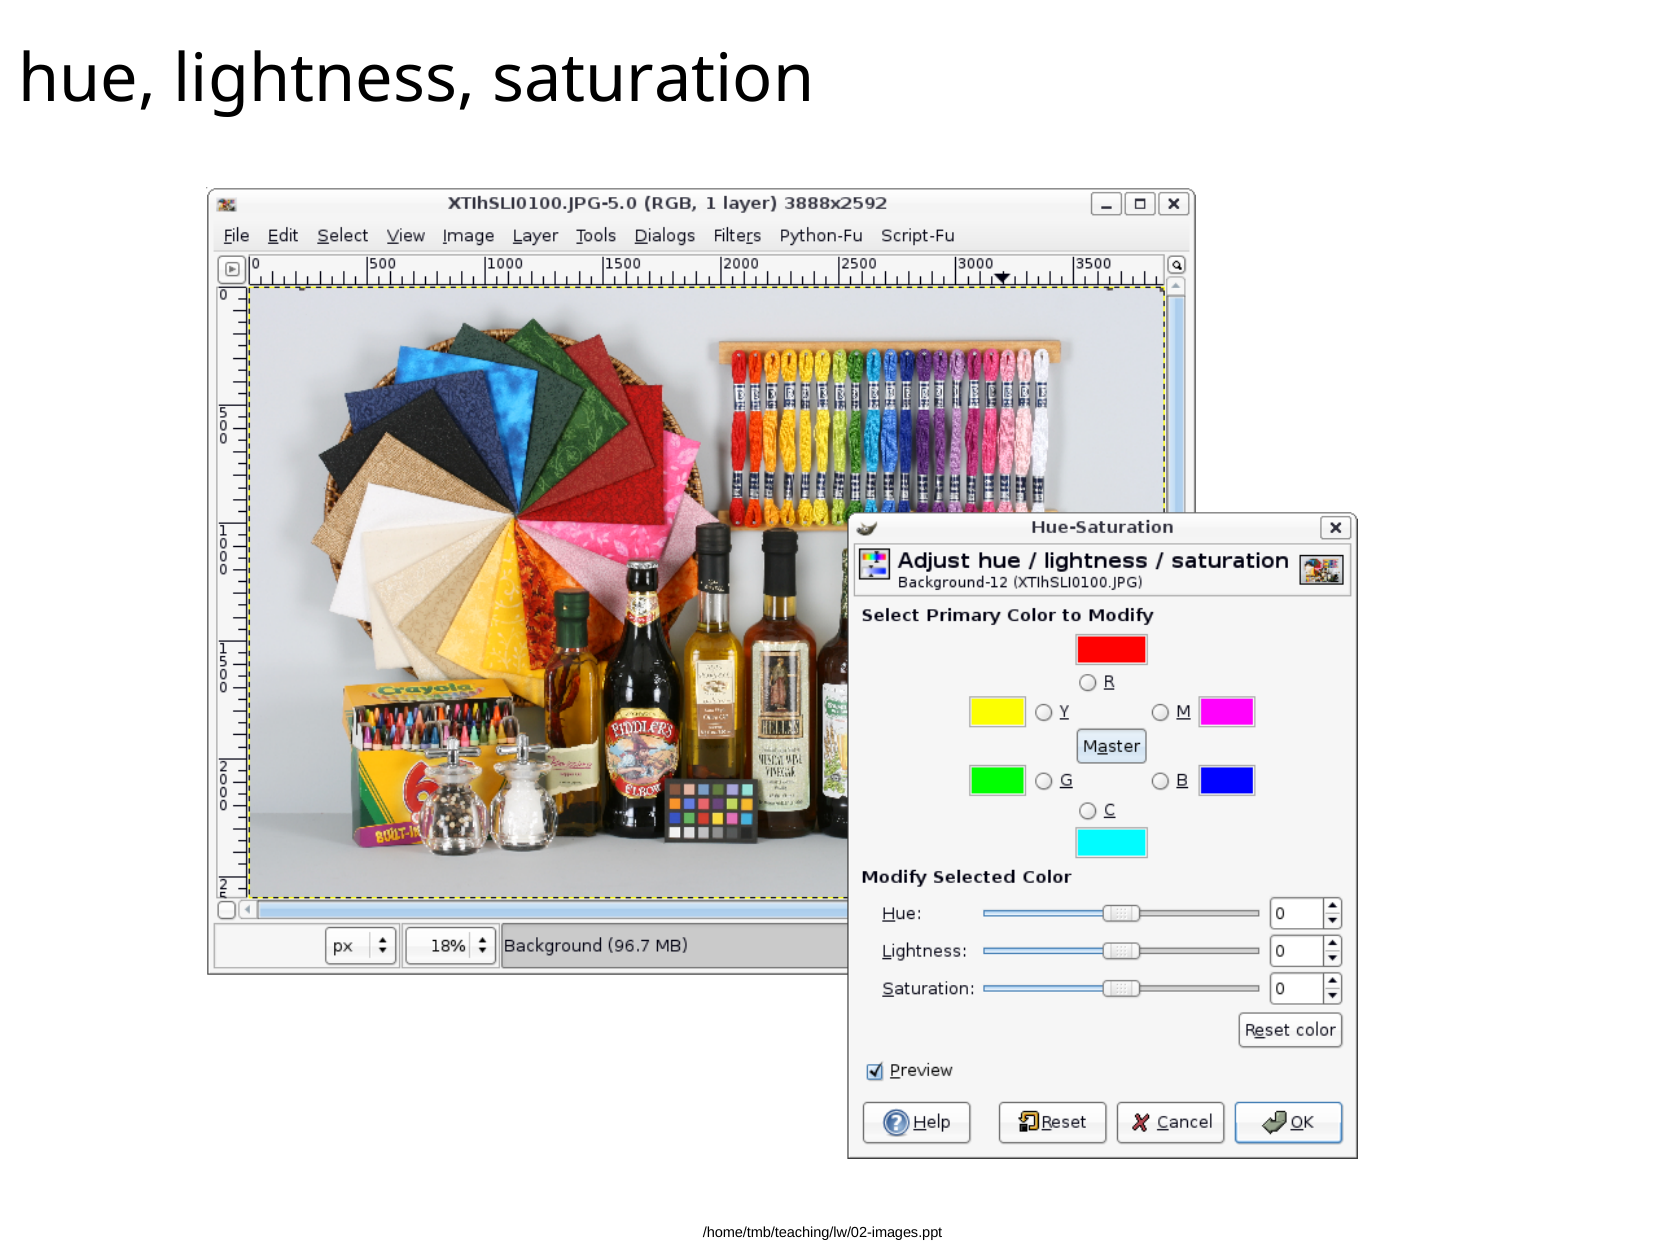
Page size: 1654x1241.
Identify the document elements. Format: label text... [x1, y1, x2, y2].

title hue, lightness, saturation [18, 0, 1654, 151]
picture [206, 187, 1358, 1159]
